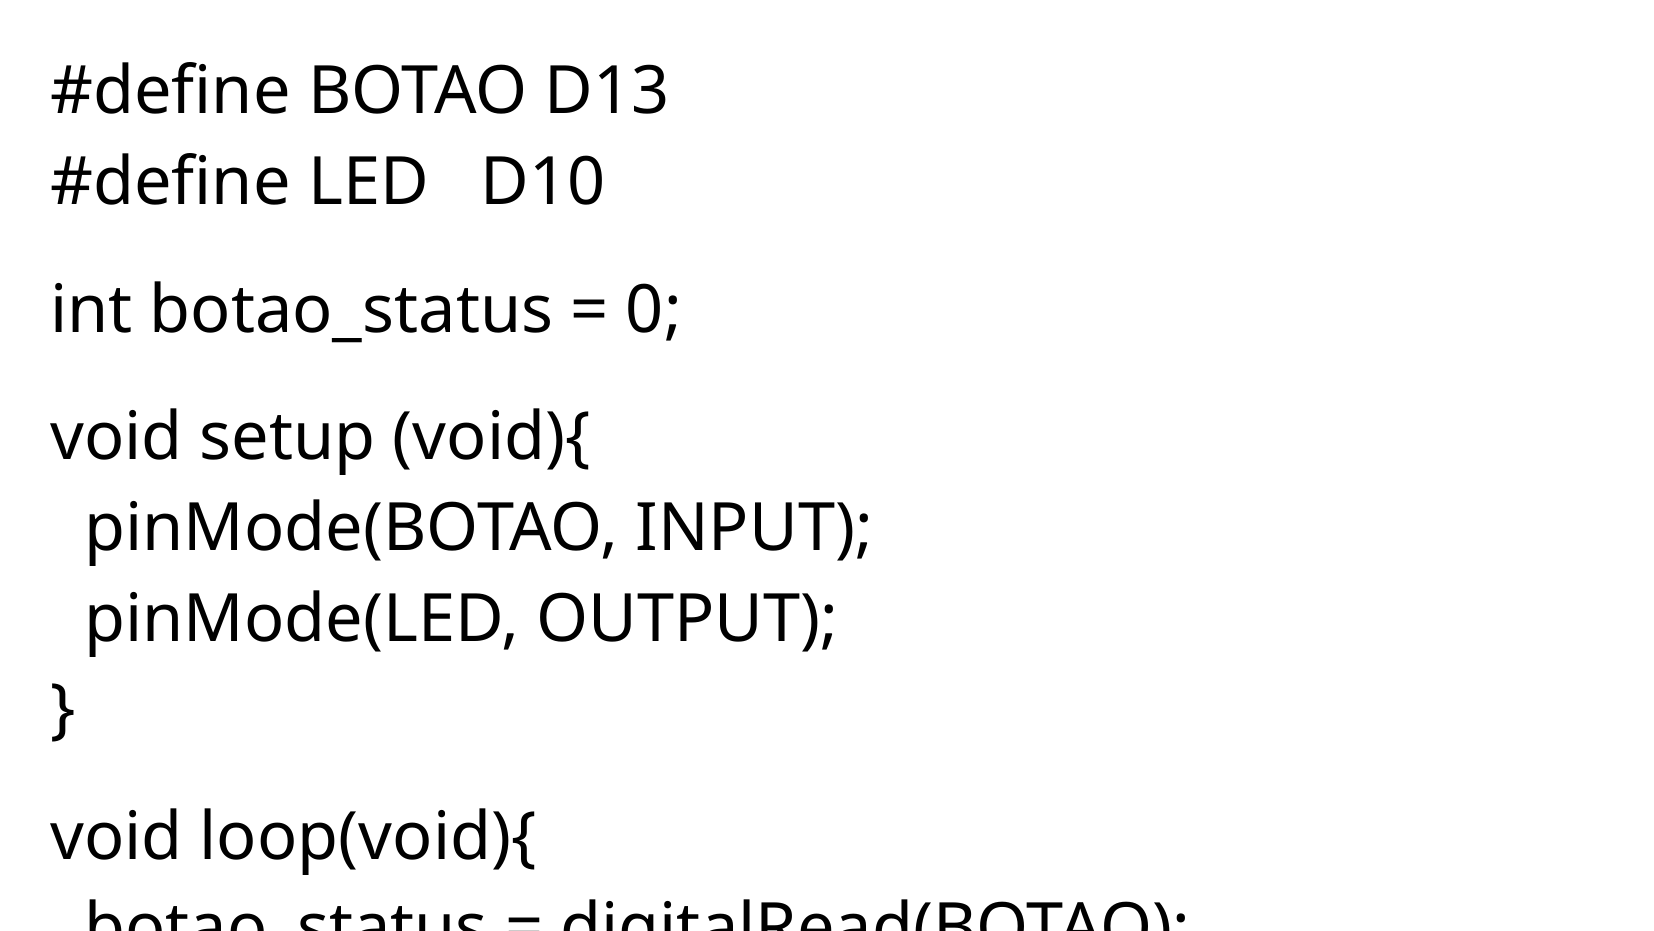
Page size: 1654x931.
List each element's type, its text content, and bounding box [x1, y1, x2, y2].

text_box #define BOTAO D13 #define LED D10 int botao_status = 0; void setup (void){ pinMode(BOTAO, INPUT); pinMode(LED, OUTPUT); } void loop(void){ botao_status = digitalRead(BOTAO); digitalWrite(LED,botao_status); } [35, 35, 1642, 922]
